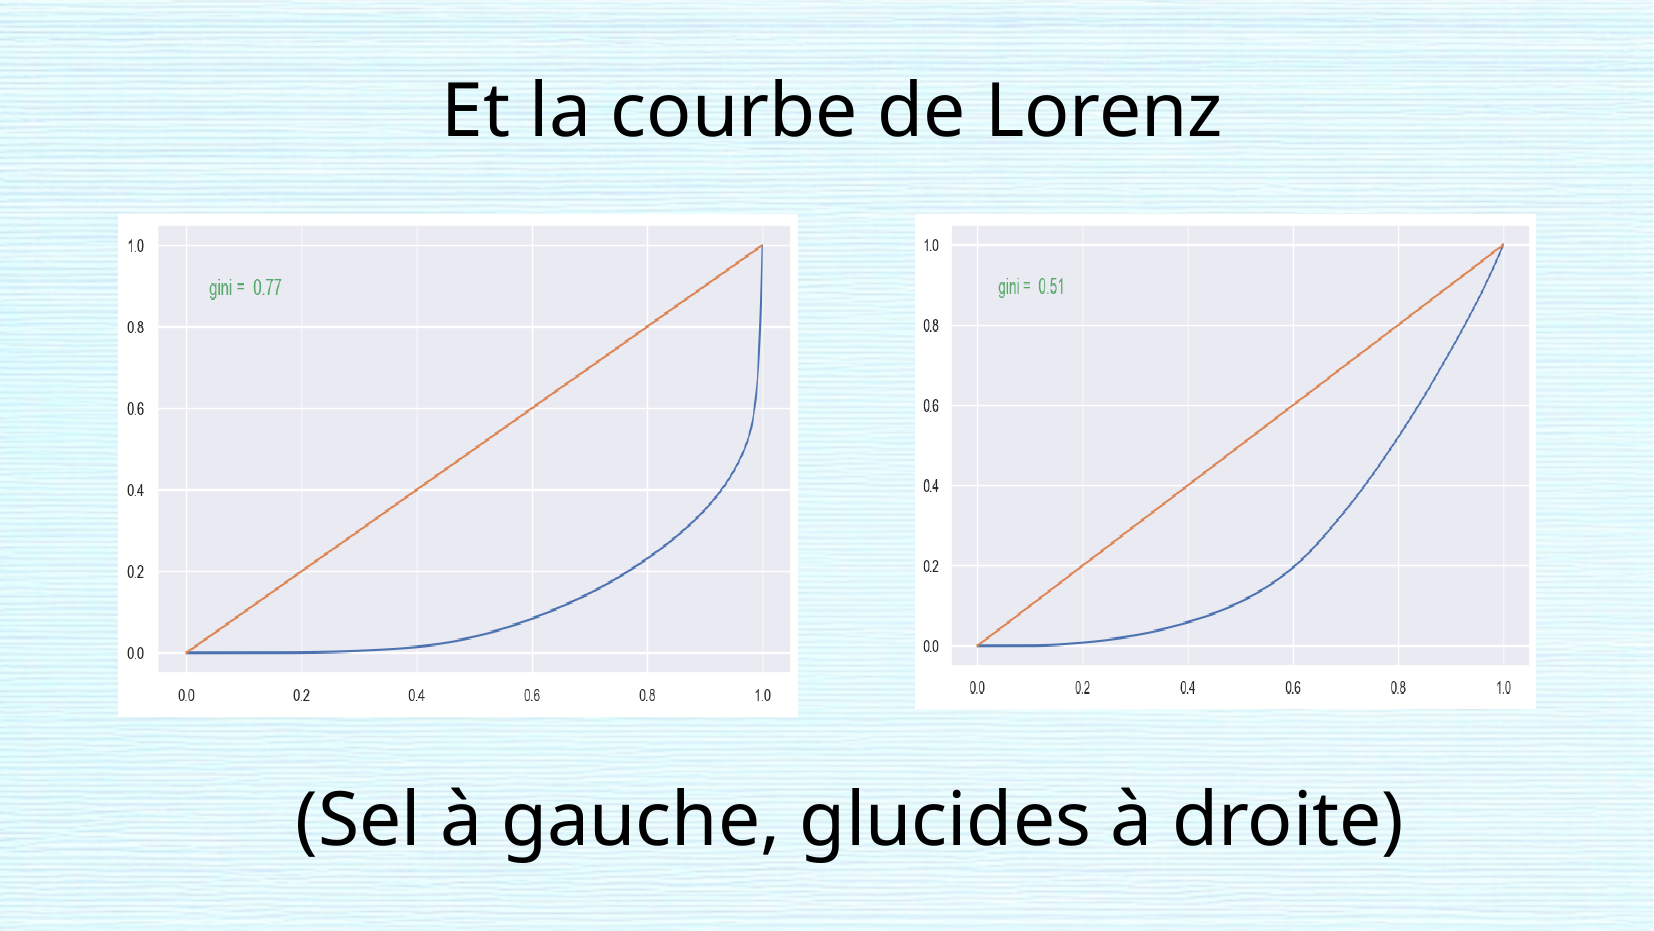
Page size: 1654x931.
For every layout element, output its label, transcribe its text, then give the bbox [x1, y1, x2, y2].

picture [915, 214, 1536, 709]
title (Sel à gauche, glucides à droite) [106, 738, 1595, 894]
picture [118, 214, 798, 717]
title Et la courbe de Lorenz [88, 29, 1577, 185]
